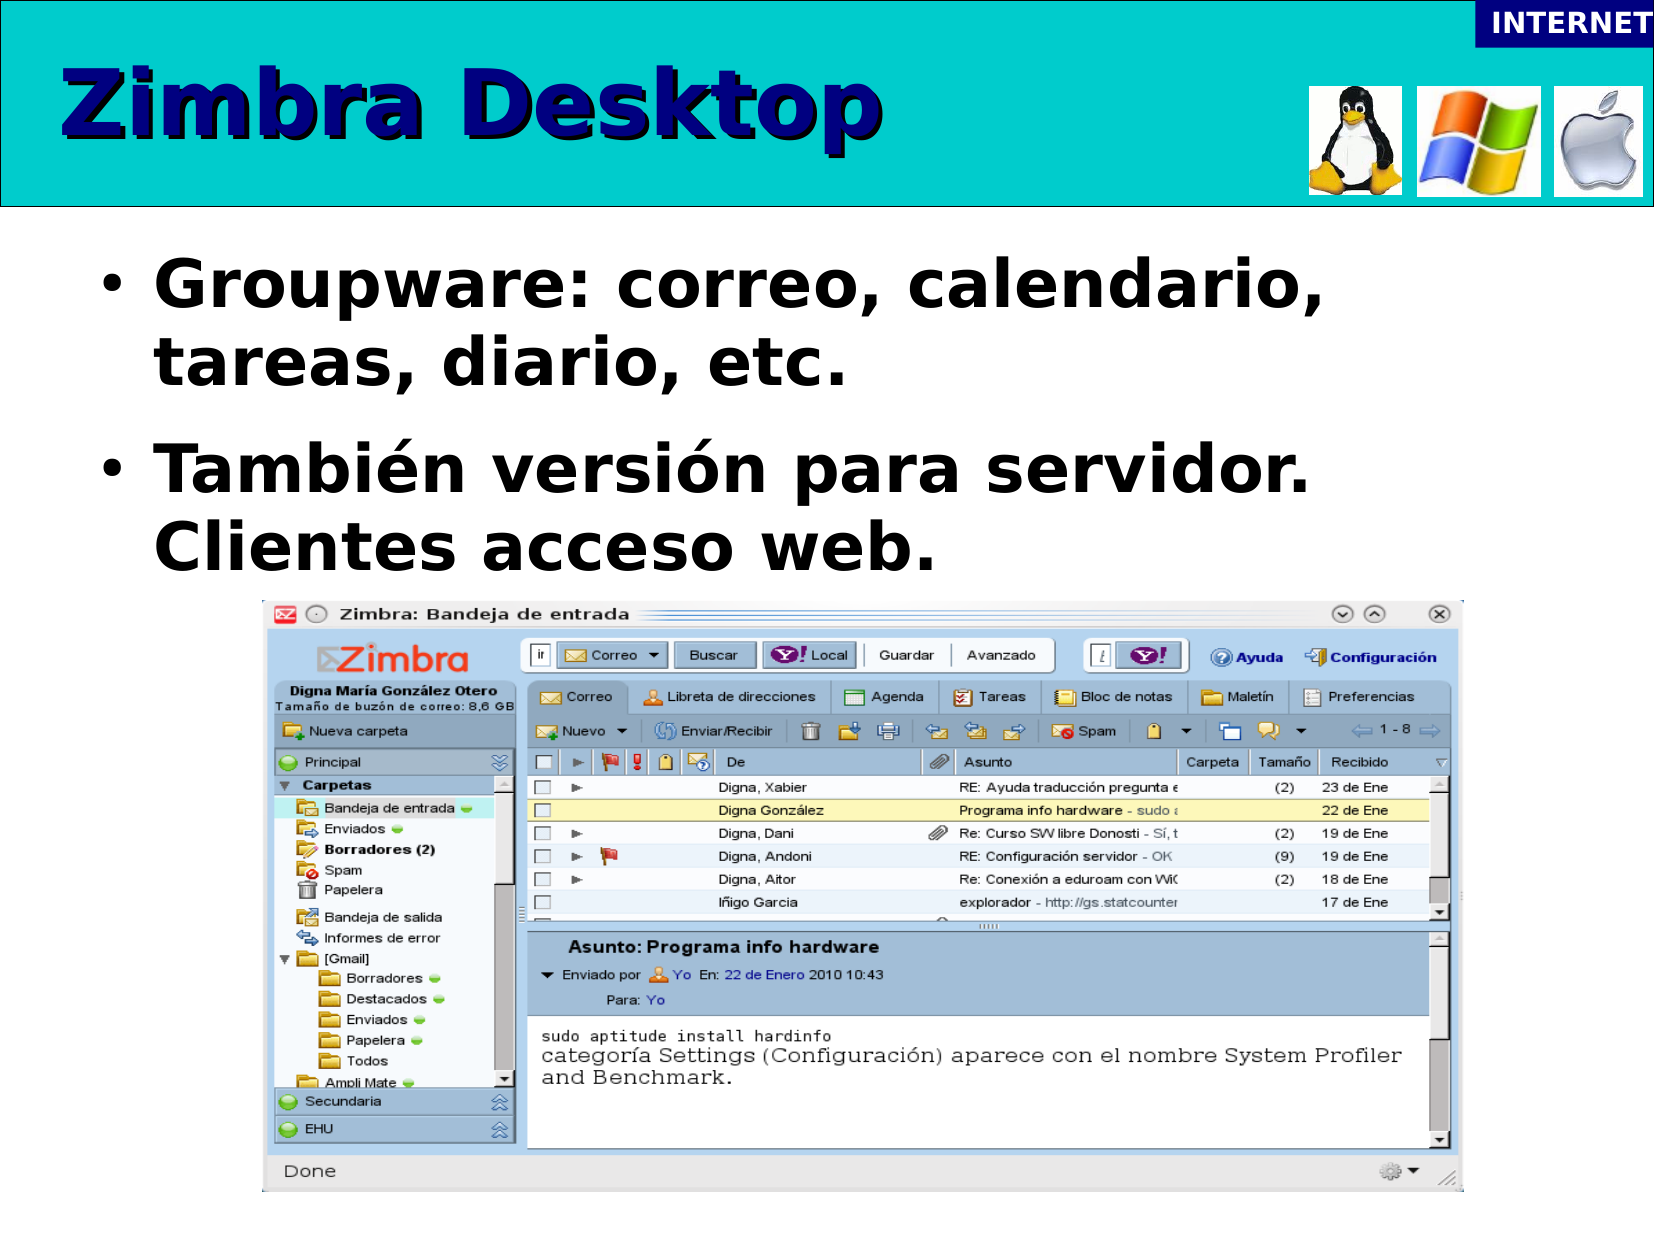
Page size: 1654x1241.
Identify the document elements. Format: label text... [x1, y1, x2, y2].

picture [1309, 86, 1402, 195]
list Groupware: correo, calendario, tareas, diario, etc. También versión para servidor. Clientes acceso web. [82, 245, 1571, 1094]
picture [262, 600, 1464, 1192]
picture [1554, 86, 1643, 197]
title Zimbra Desktop [59, 22, 1654, 185]
picture [1417, 86, 1541, 197]
text_box INTERNET [1475, 0, 1654, 48]
